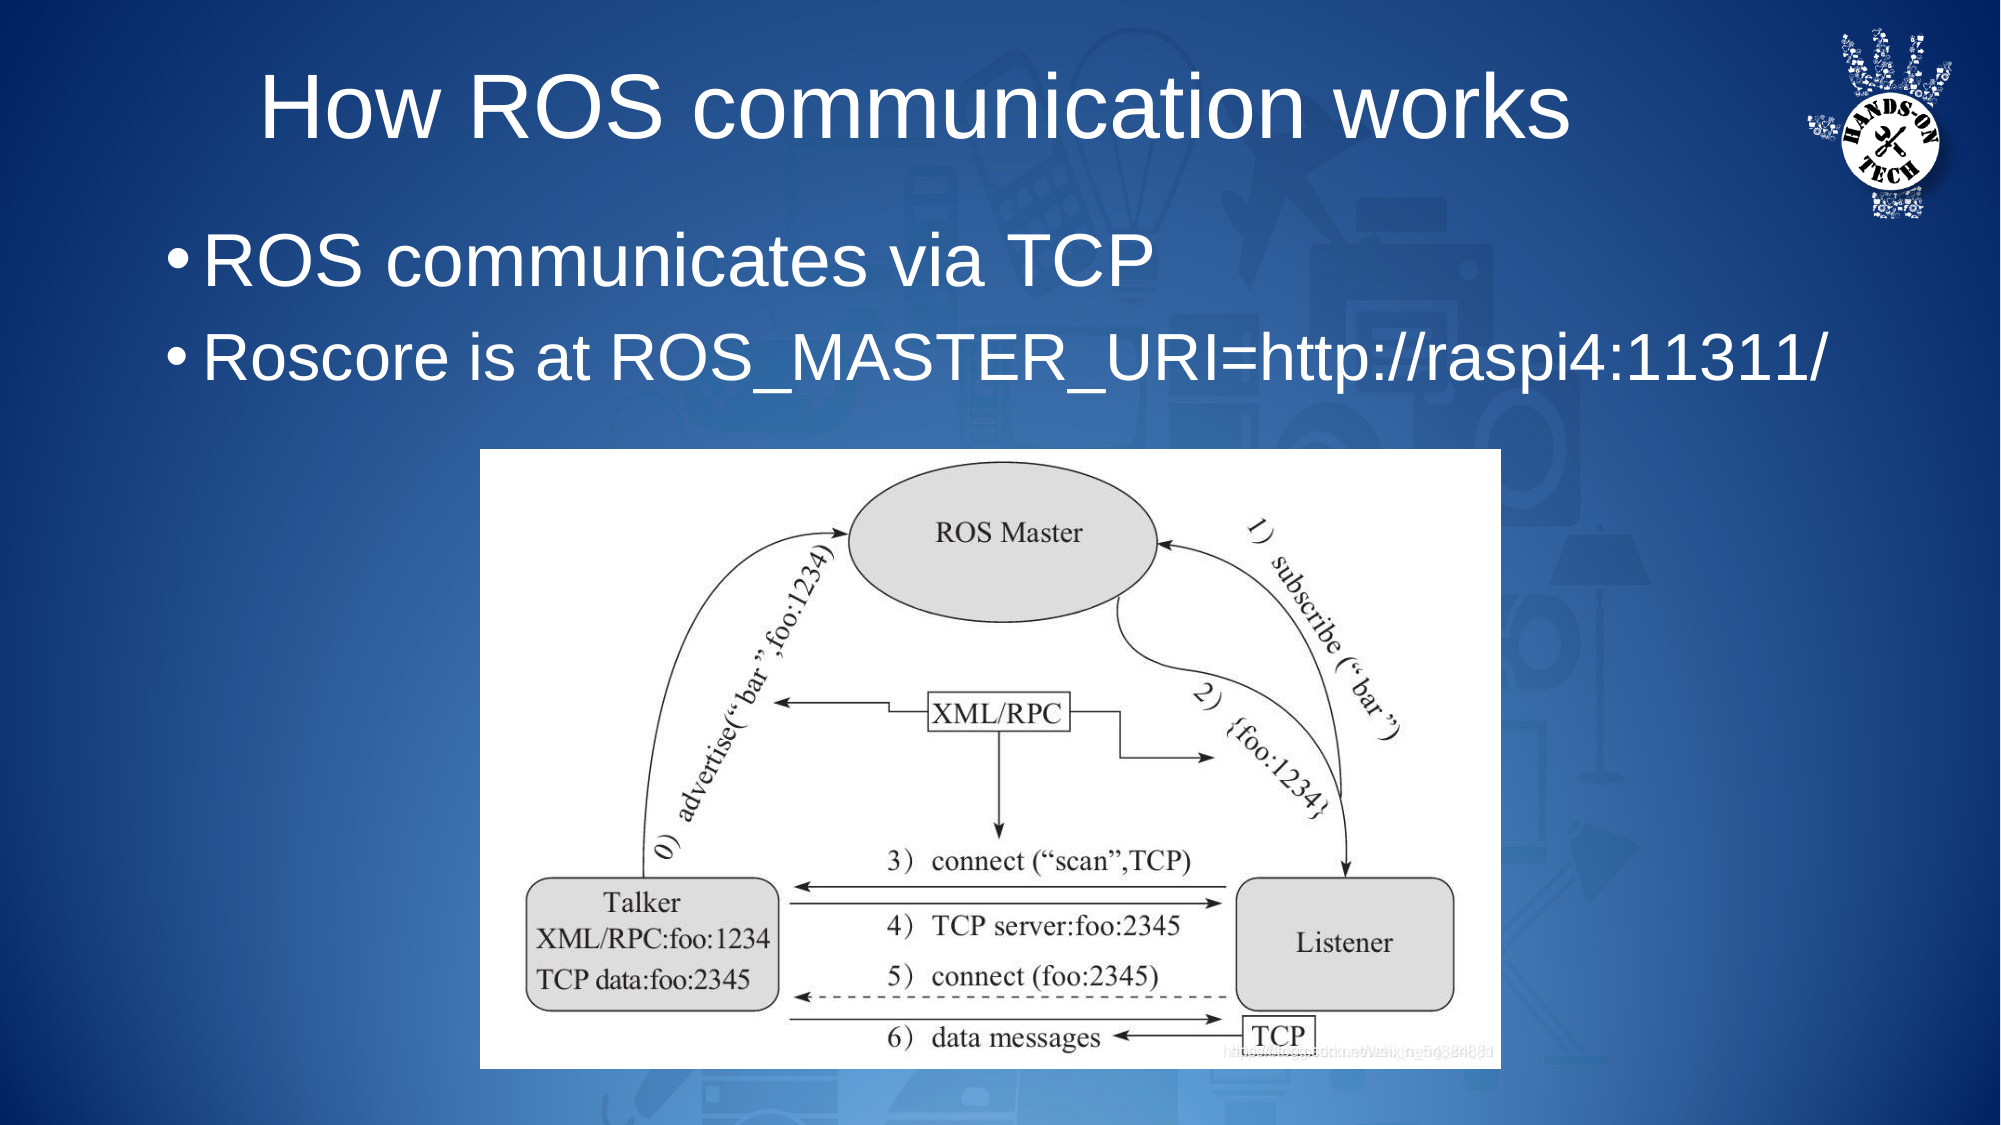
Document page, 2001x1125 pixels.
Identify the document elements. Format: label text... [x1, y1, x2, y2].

text_box How ROS communication works [5, 0, 1828, 218]
picture [0, 0, 2001, 1125]
text_box ROS communicates via TCP Roscore is at ROS_MASTER_URI=http://raspi4:11311/ [150, 213, 1876, 1062]
